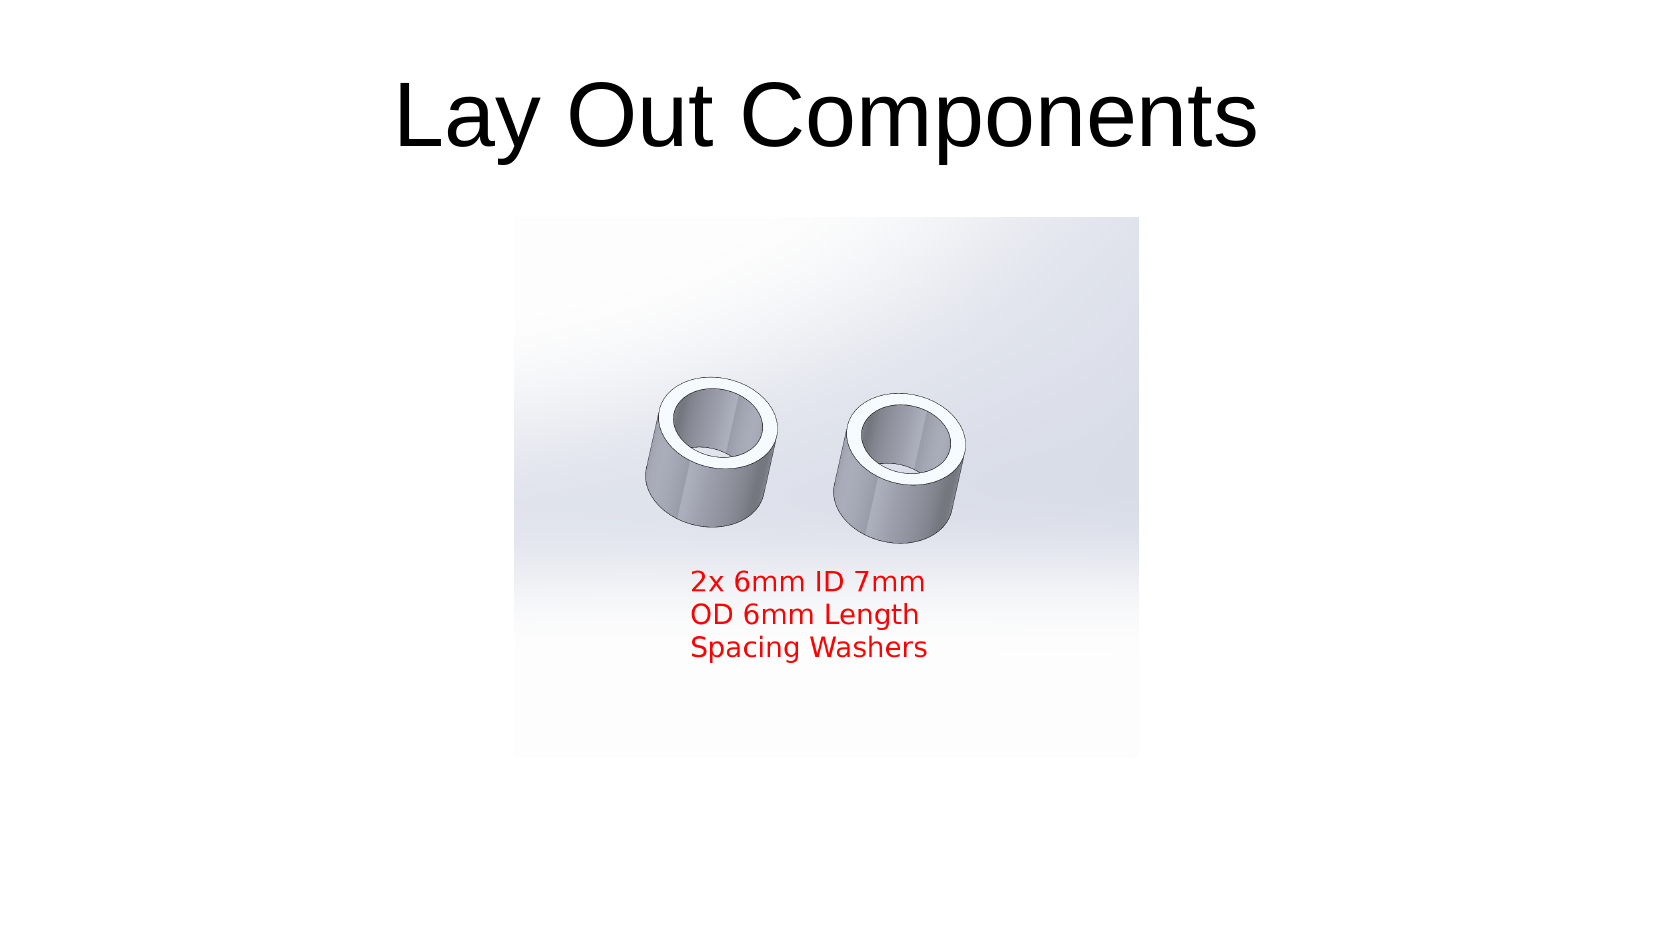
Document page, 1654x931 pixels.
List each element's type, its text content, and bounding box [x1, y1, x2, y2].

picture [514, 217, 1139, 758]
title Lay Out Components [82, 37, 1571, 193]
